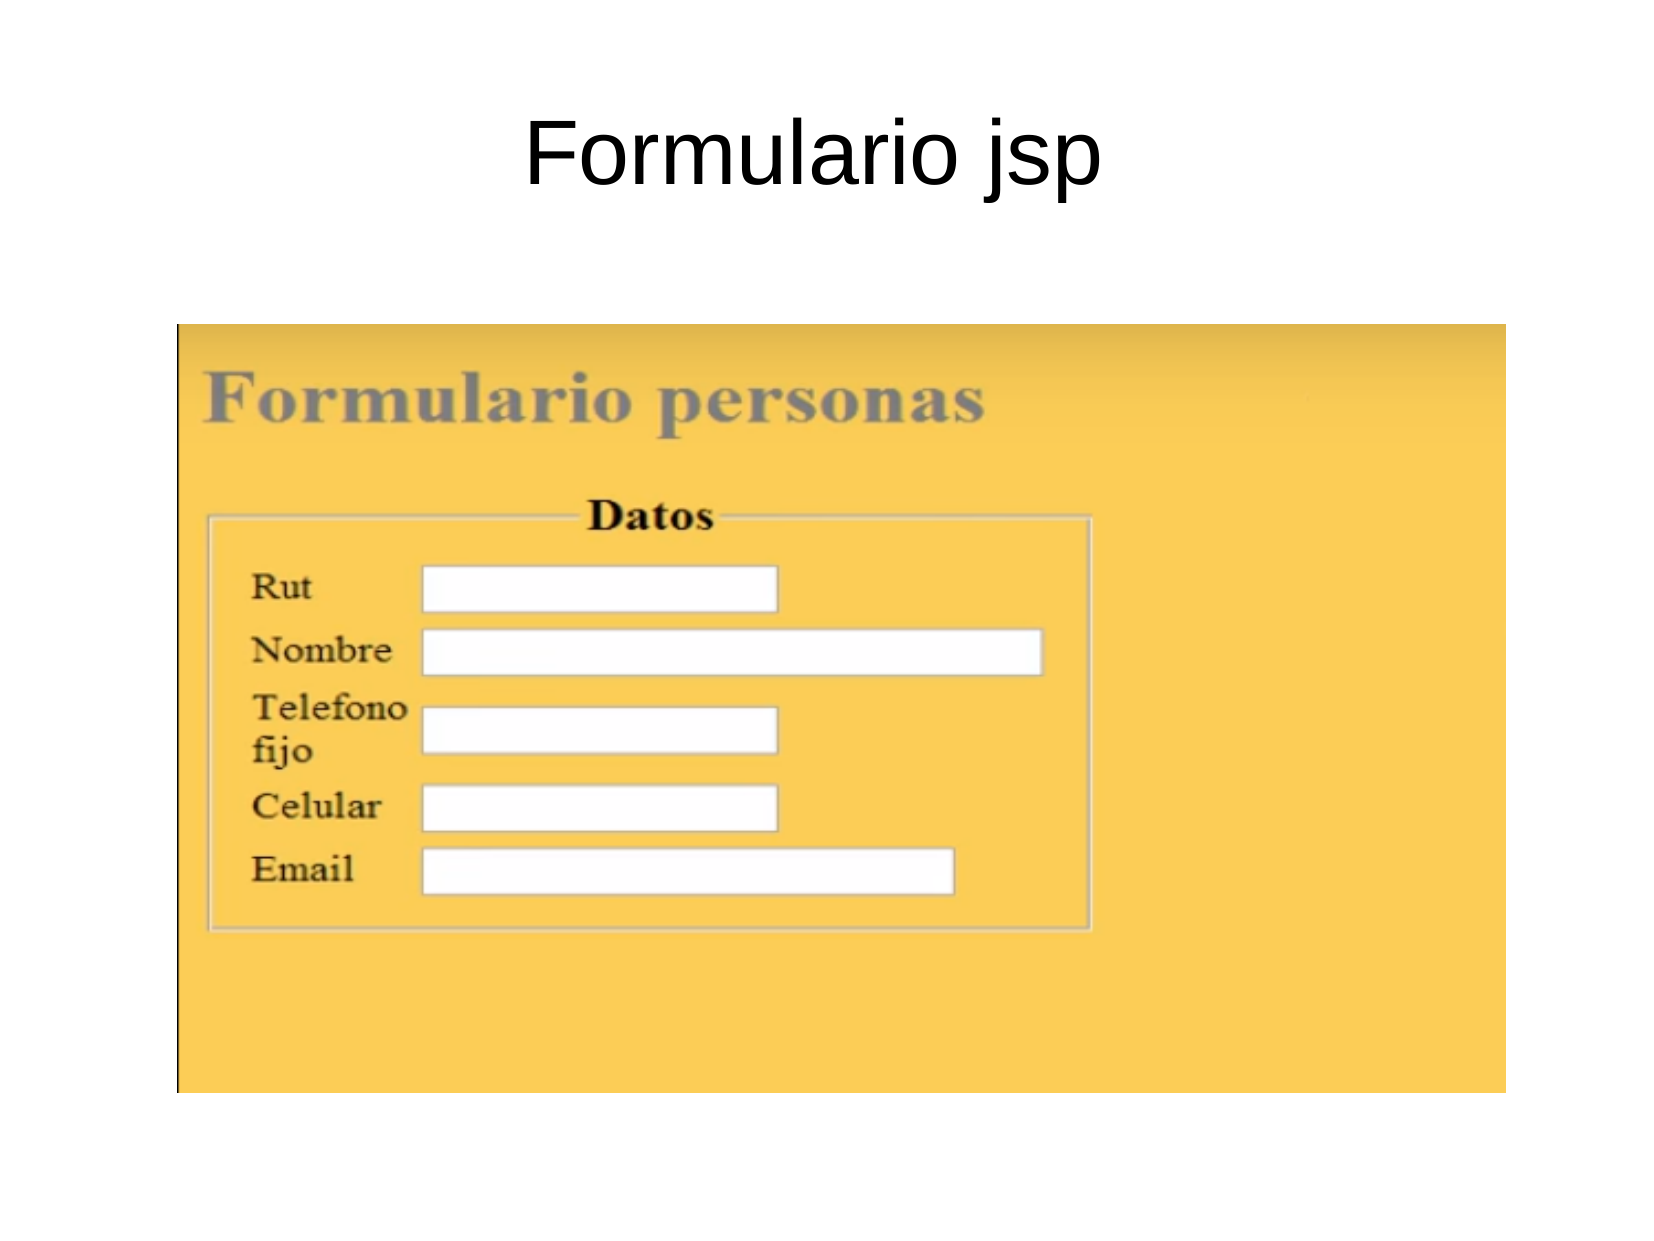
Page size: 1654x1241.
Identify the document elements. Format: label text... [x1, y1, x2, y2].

picture [177, 324, 1506, 1093]
title Formulario jsp [82, 49, 1571, 257]
